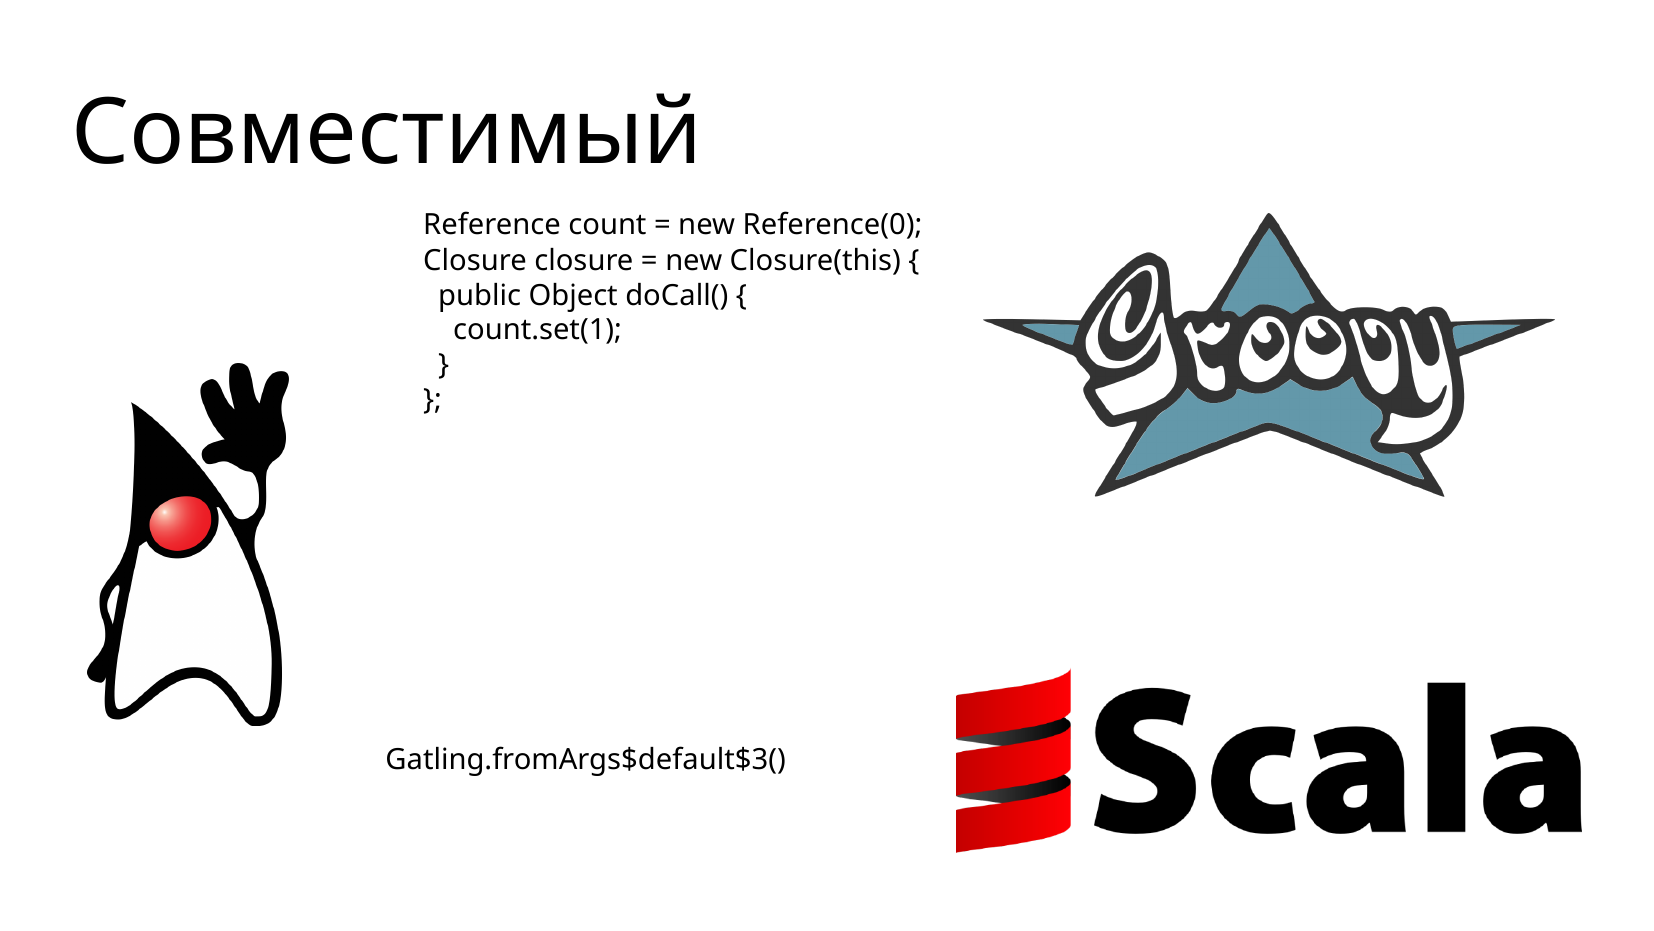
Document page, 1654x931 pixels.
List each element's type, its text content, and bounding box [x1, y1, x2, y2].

picture [983, 213, 1555, 497]
title Совместимый [56, 56, 1598, 161]
text_box Gatling.fromArgs$default$3() [370, 725, 908, 795]
picture [87, 363, 289, 726]
picture [956, 667, 1582, 853]
text_box Reference count = new Reference(0); Closure closure = new Closure(this) { public Object doCall() { count.set(1); } }; [408, 190, 945, 520]
